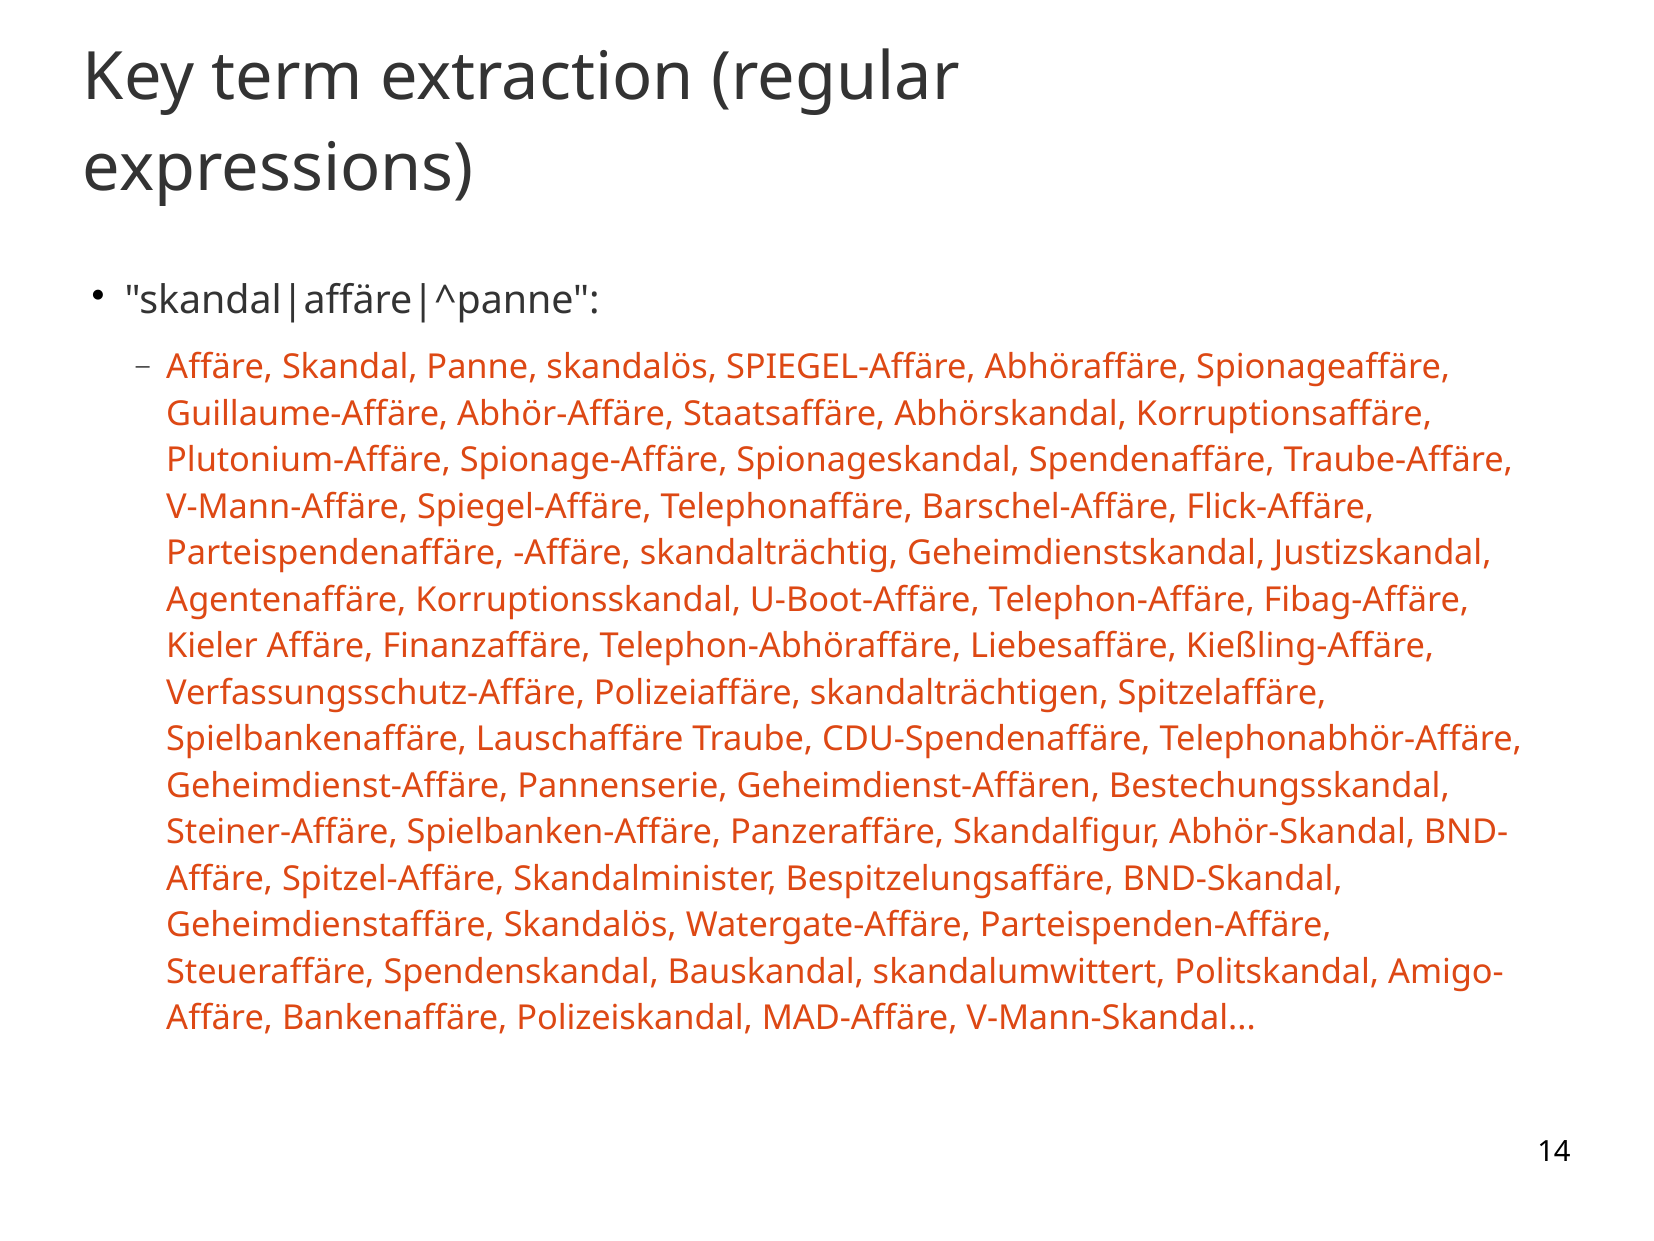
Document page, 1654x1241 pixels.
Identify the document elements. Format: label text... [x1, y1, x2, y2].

title Key term extraction (regular expressions) [82, 49, 1347, 189]
list "skandal|affäre|^panne": Affäre, Skandal, Panne, skandalös, SPIEGEL-Affäre, Abhöraffäre, Spionageaffäre, Guillaume-Affäre, Abhör-Affäre, Staatsaffäre, Abhörskandal, Korruptionsaffäre, Plutonium-Affäre, Spionage-Affäre, Spionageskandal, Spendenaffäre, Traube-Affäre, V-Mann-Affäre, Spiegel-Affäre, Telephonaffäre, Barschel-Affäre, Flick-Affäre, Parteispendenaffäre, -Affäre, skandalträchtig, Geheimdienstskandal, Justizskandal, Agentenaffäre, Korruptionsskandal, U-Boot-Affäre, Telephon-Affäre, Fibag-Affäre, Kieler Affäre, Finanzaffäre, Telephon-Abhöraffäre, Liebesaffäre, Kießling-Affäre, Verfassungsschutz-Affäre, Polizeiaffäre, skandalträchtigen, Spitzelaffäre, Spielbankenaffäre, Lauschaffäre Traube, CDU-Spendenaffäre, Telephonabhör-Affäre, Geheimdienst-Affäre, Pannenserie, Geheimdienst-Affären, Bestechungsskandal, Steiner-Affäre, Spielbanken-Affäre, Panzeraffäre, Skandalfigur, Abhör-Skandal, BND-Affäre, Spitzel-Affäre, Skandalminister, Bespitzelungsaffäre, BND-Skandal, Geheimdienstaffäre, Skandalös, Watergate-Affäre, Parteispenden-Affäre, Steueraffäre, Spendenskandal, Bauskandal, skandalumwittert, Politskandal, Amigo-Affäre, Bankenaffäre, Polizeiskandal, MAD-Affäre, V-Mann-Skandal... [82, 271, 1538, 1099]
